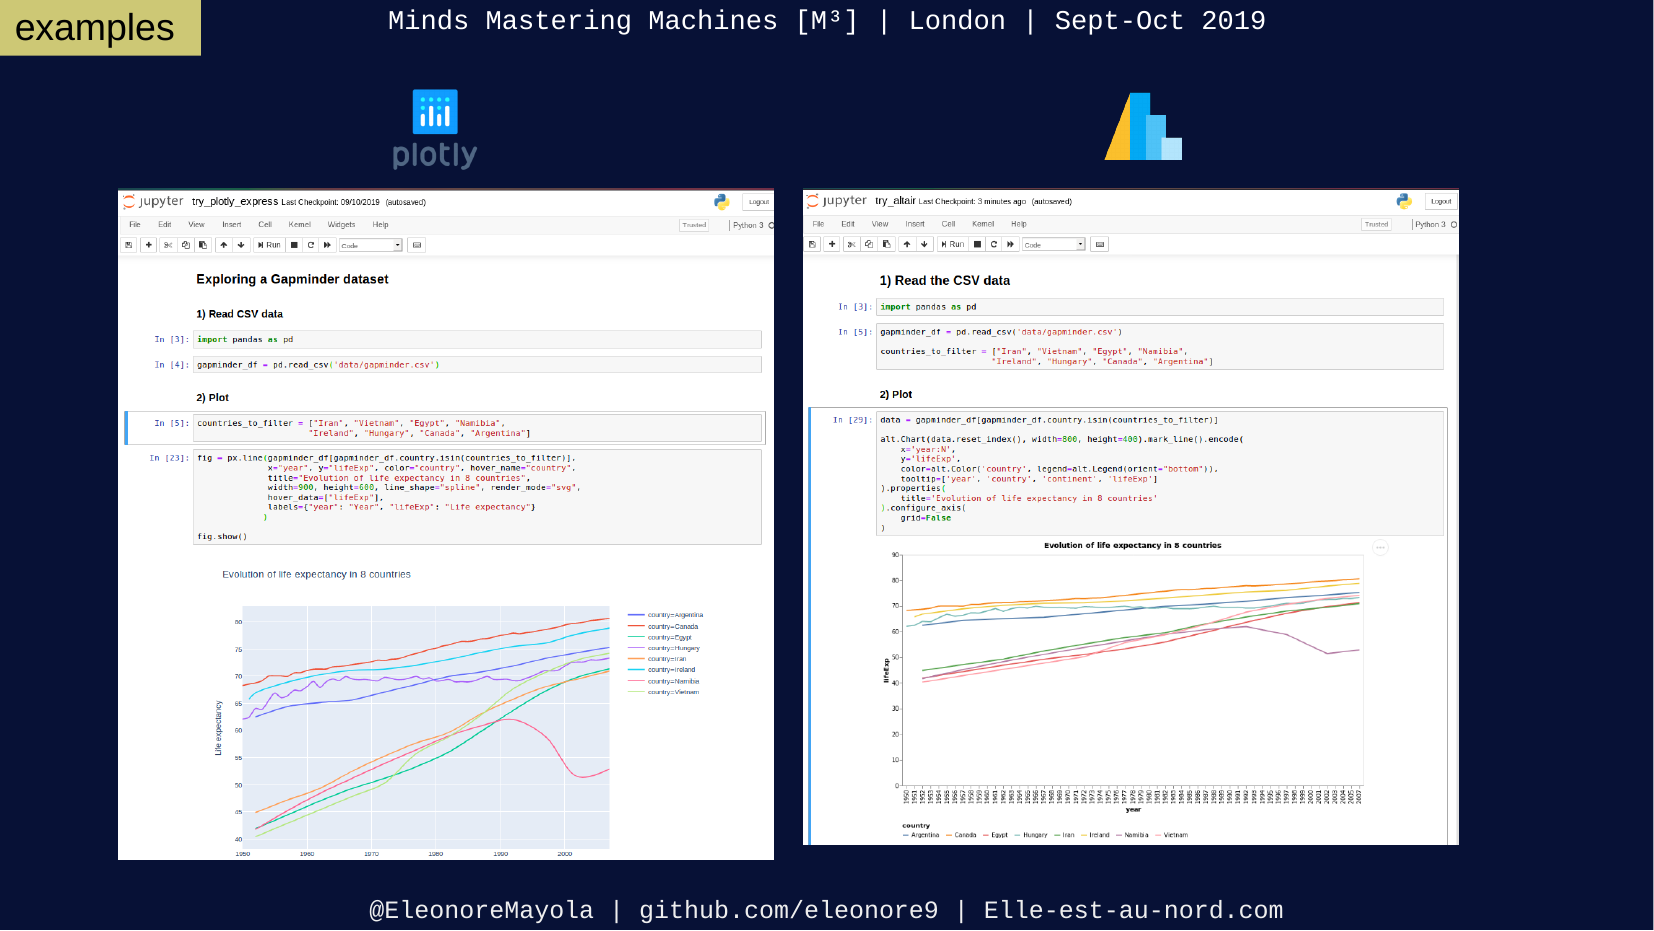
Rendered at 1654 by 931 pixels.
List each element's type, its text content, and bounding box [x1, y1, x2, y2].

picture [385, 81, 485, 178]
picture [803, 188, 1459, 845]
picture [1098, 81, 1188, 171]
text_box Minds Mastering Machines [M³] | London | Sept-Oct 2019 [265, 0, 1388, 60]
picture [118, 188, 774, 860]
text_box examples [0, 0, 201, 56]
text_box @EleonoreMayola | github.com/eleonore9 | Elle-est-au-nord.com [295, 862, 1359, 931]
